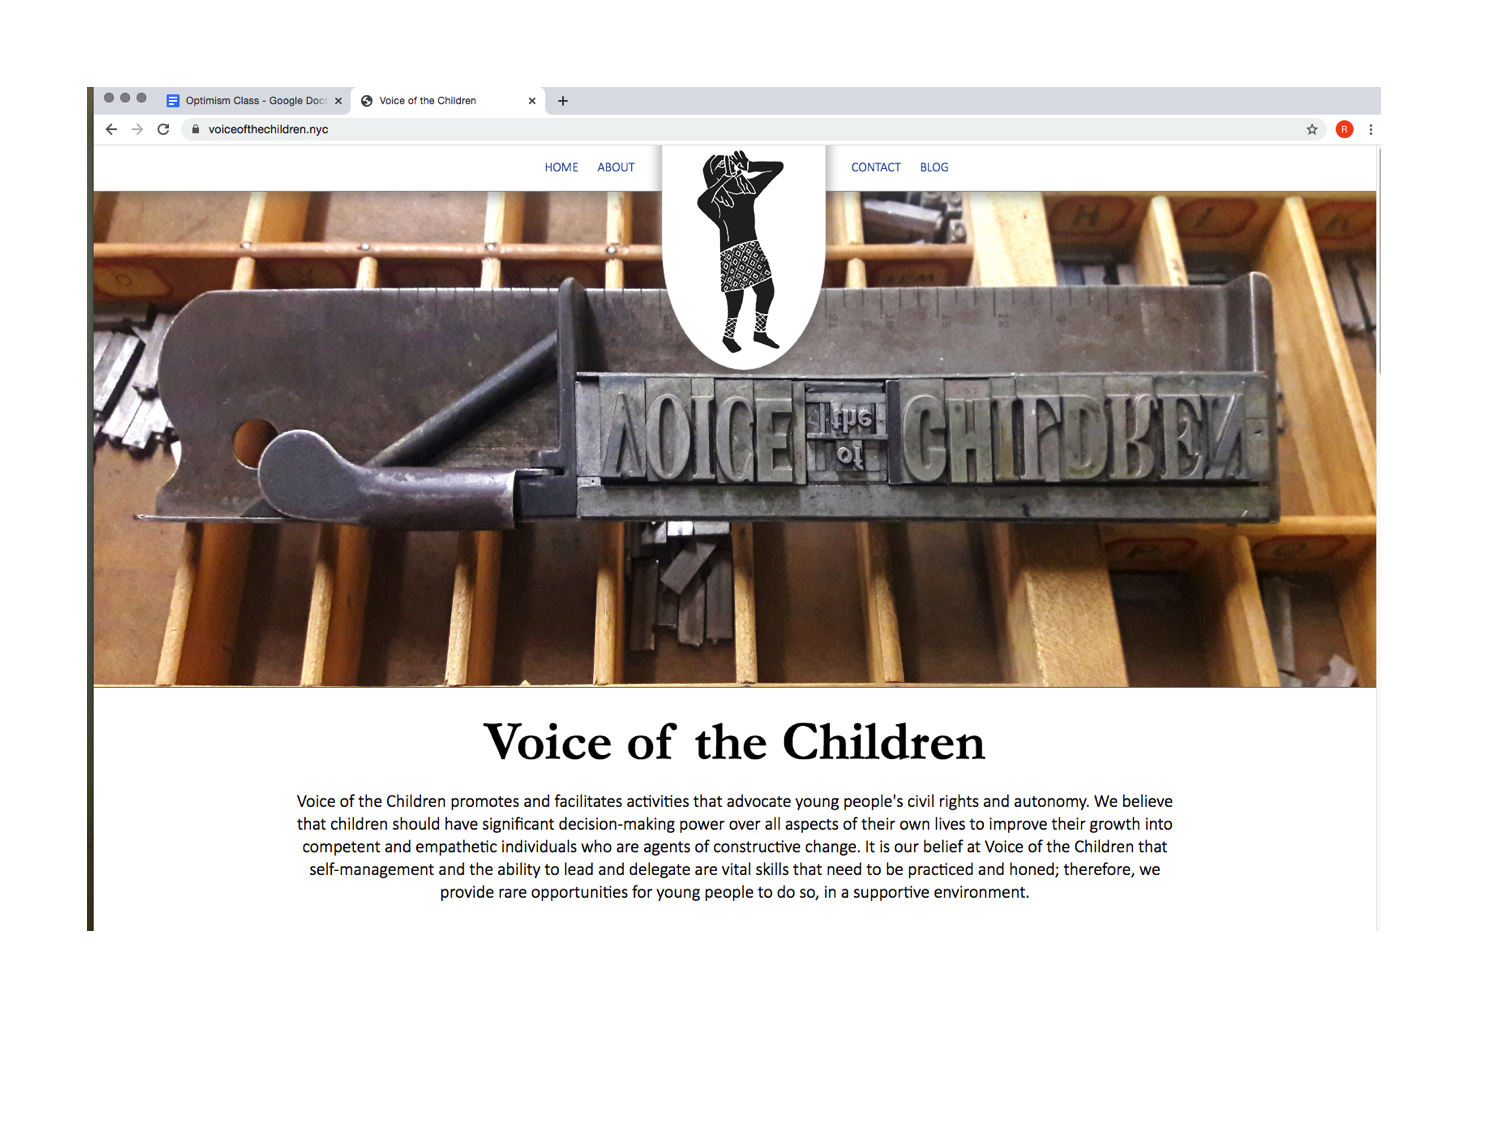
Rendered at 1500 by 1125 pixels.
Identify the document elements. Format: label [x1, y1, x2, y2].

picture [0, 87, 1500, 931]
